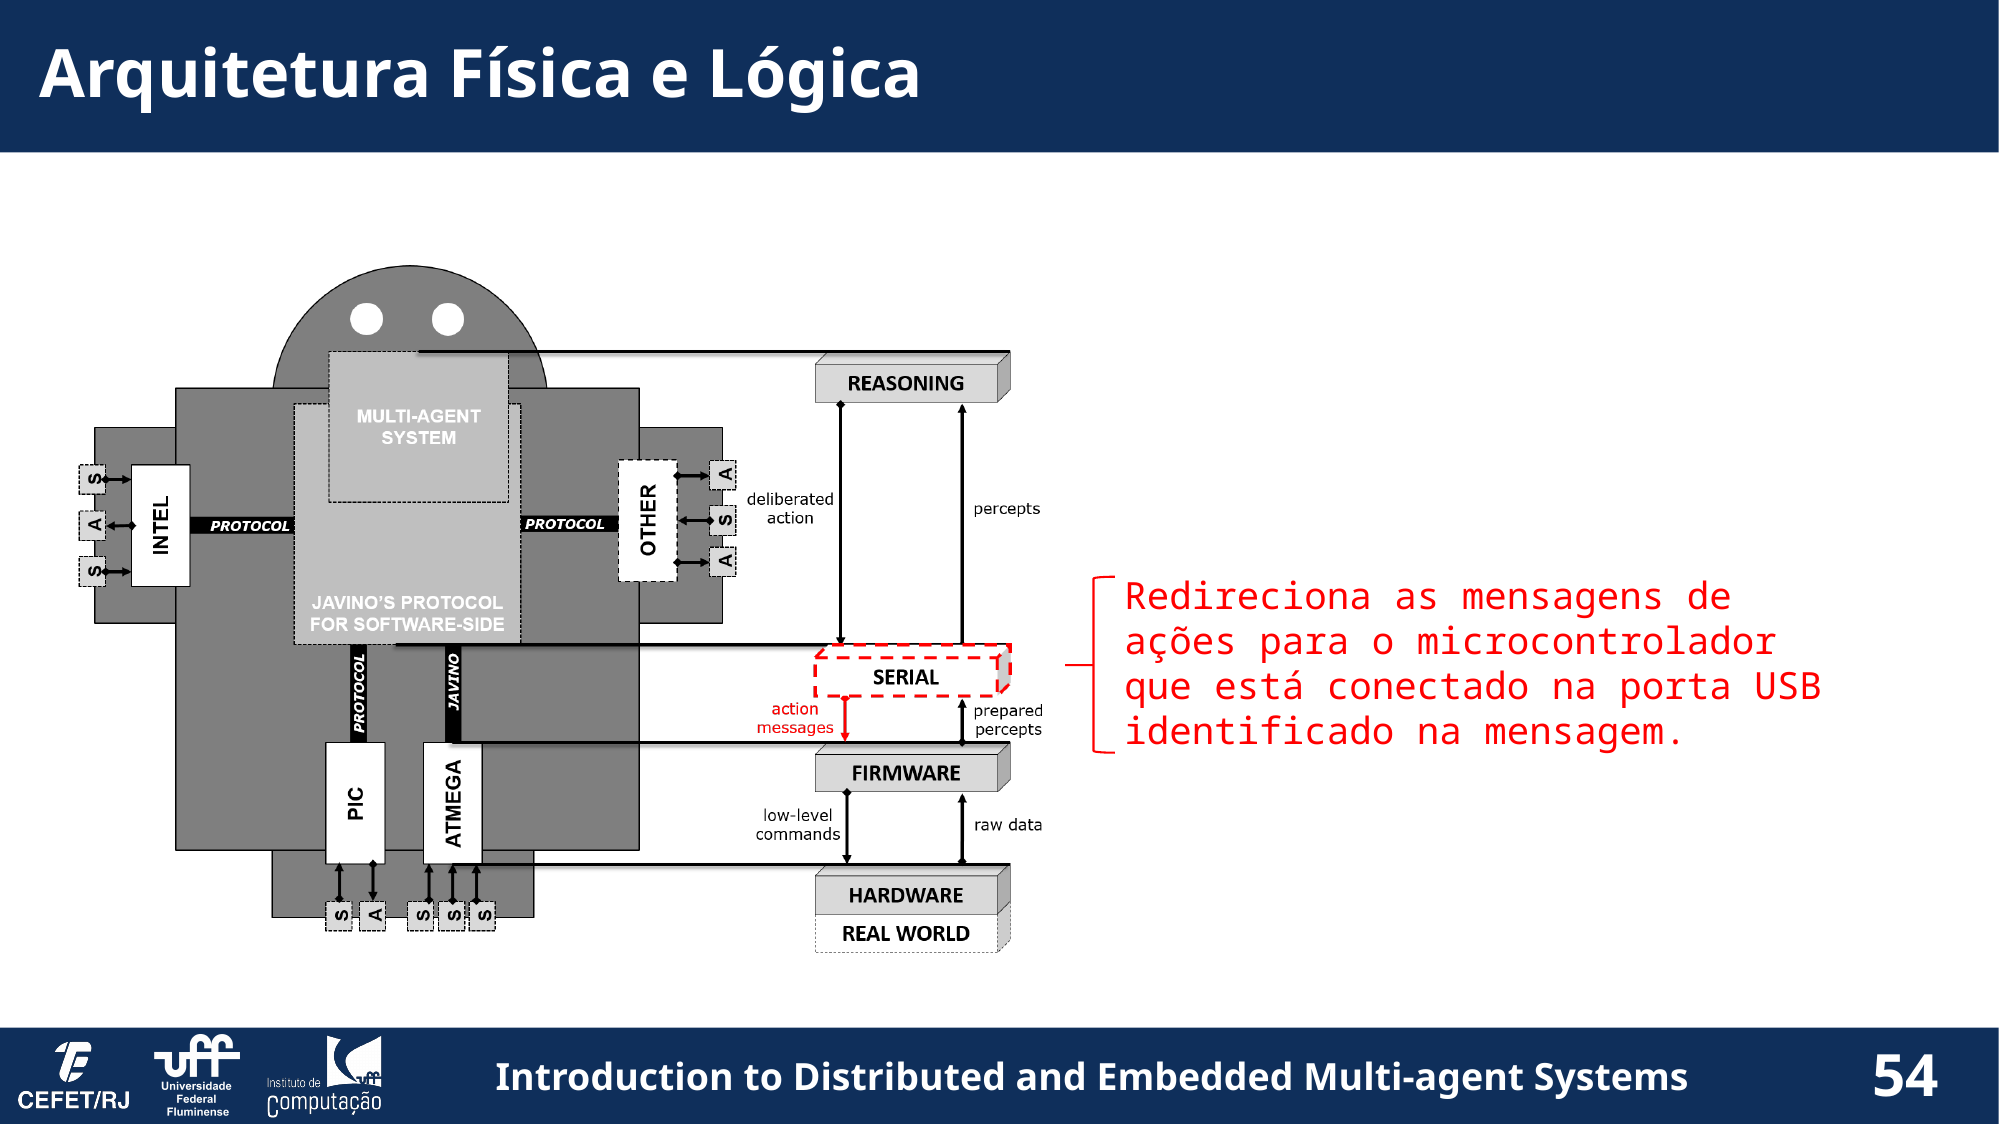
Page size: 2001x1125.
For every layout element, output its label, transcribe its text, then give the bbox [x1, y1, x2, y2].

text_box Redireciona as mensagens de ações para o microcontrolador que está conectado na porta USB identificado na mensagem. [1109, 564, 1858, 760]
picture [18, 1021, 129, 1125]
text_box [1093, 576, 1109, 753]
picture [77, 265, 1065, 961]
picture [265, 1033, 383, 1118]
picture [153, 1033, 241, 1121]
text_box Arquitetura Física e Lógica [25, 23, 1998, 116]
